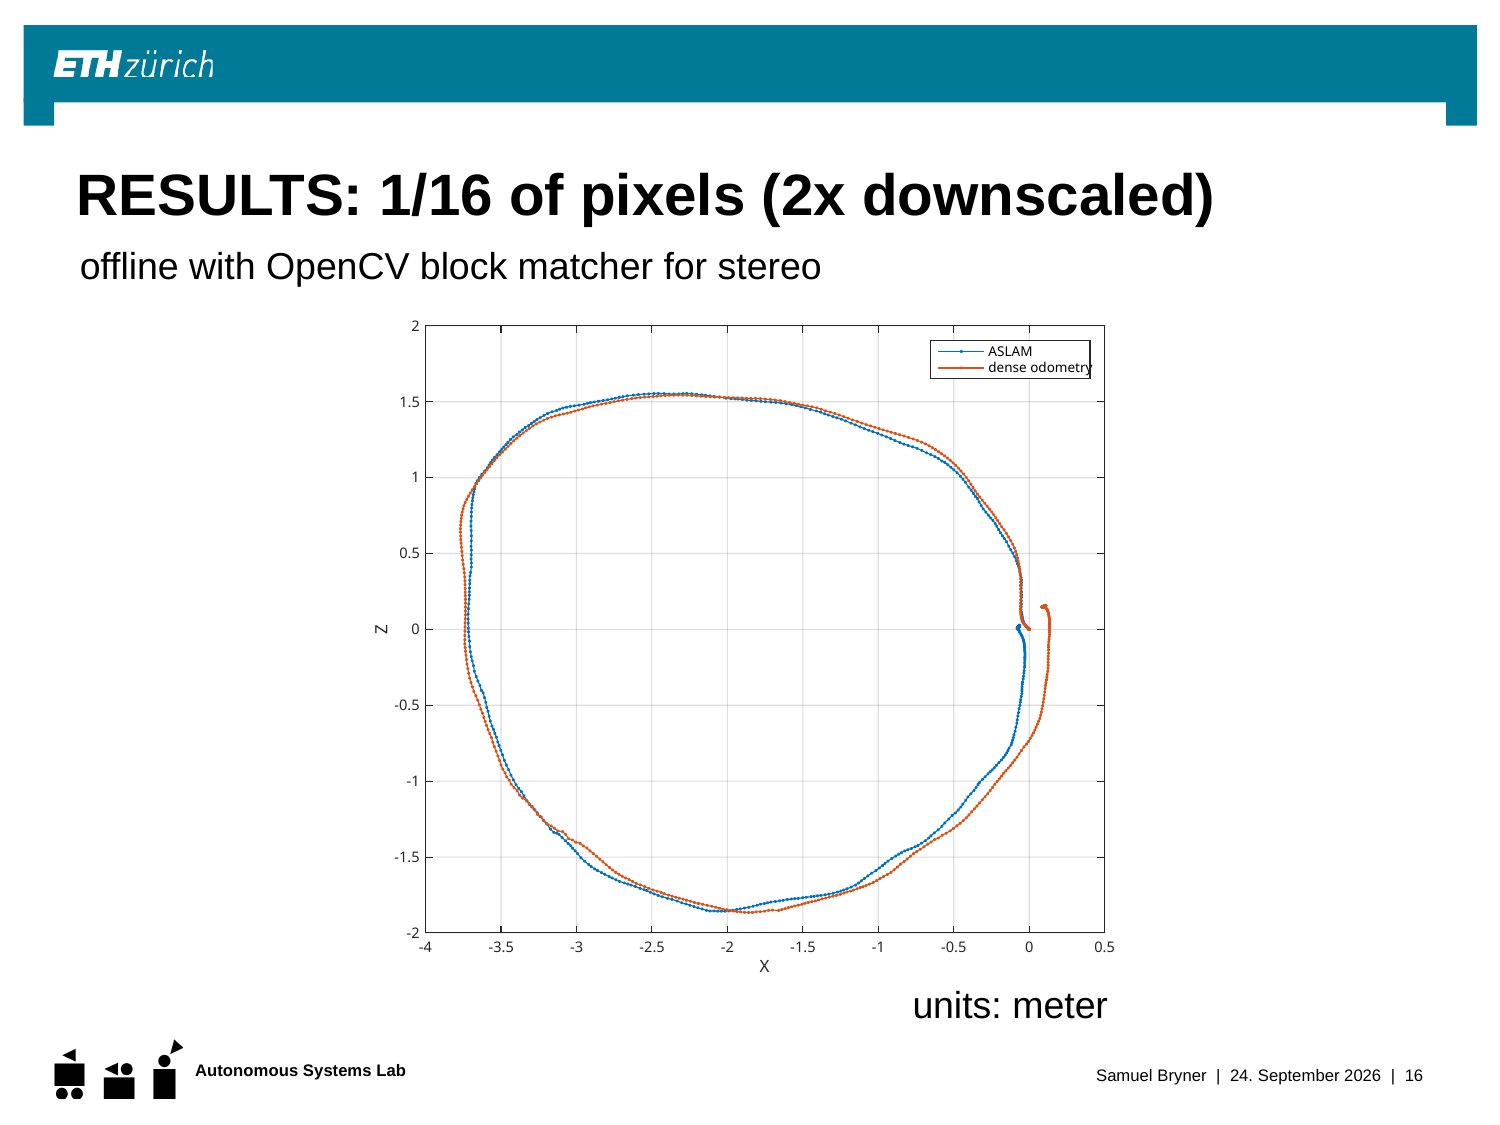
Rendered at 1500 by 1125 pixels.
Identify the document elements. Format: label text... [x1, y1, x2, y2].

picture [311, 269, 1189, 1016]
text_box offline with OpenCV block matcher for stereo [65, 238, 837, 296]
title RESULTS: 1/16 of pixels (2x downscaled) [53, 101, 1447, 290]
text_box units: meter [897, 976, 1124, 1034]
